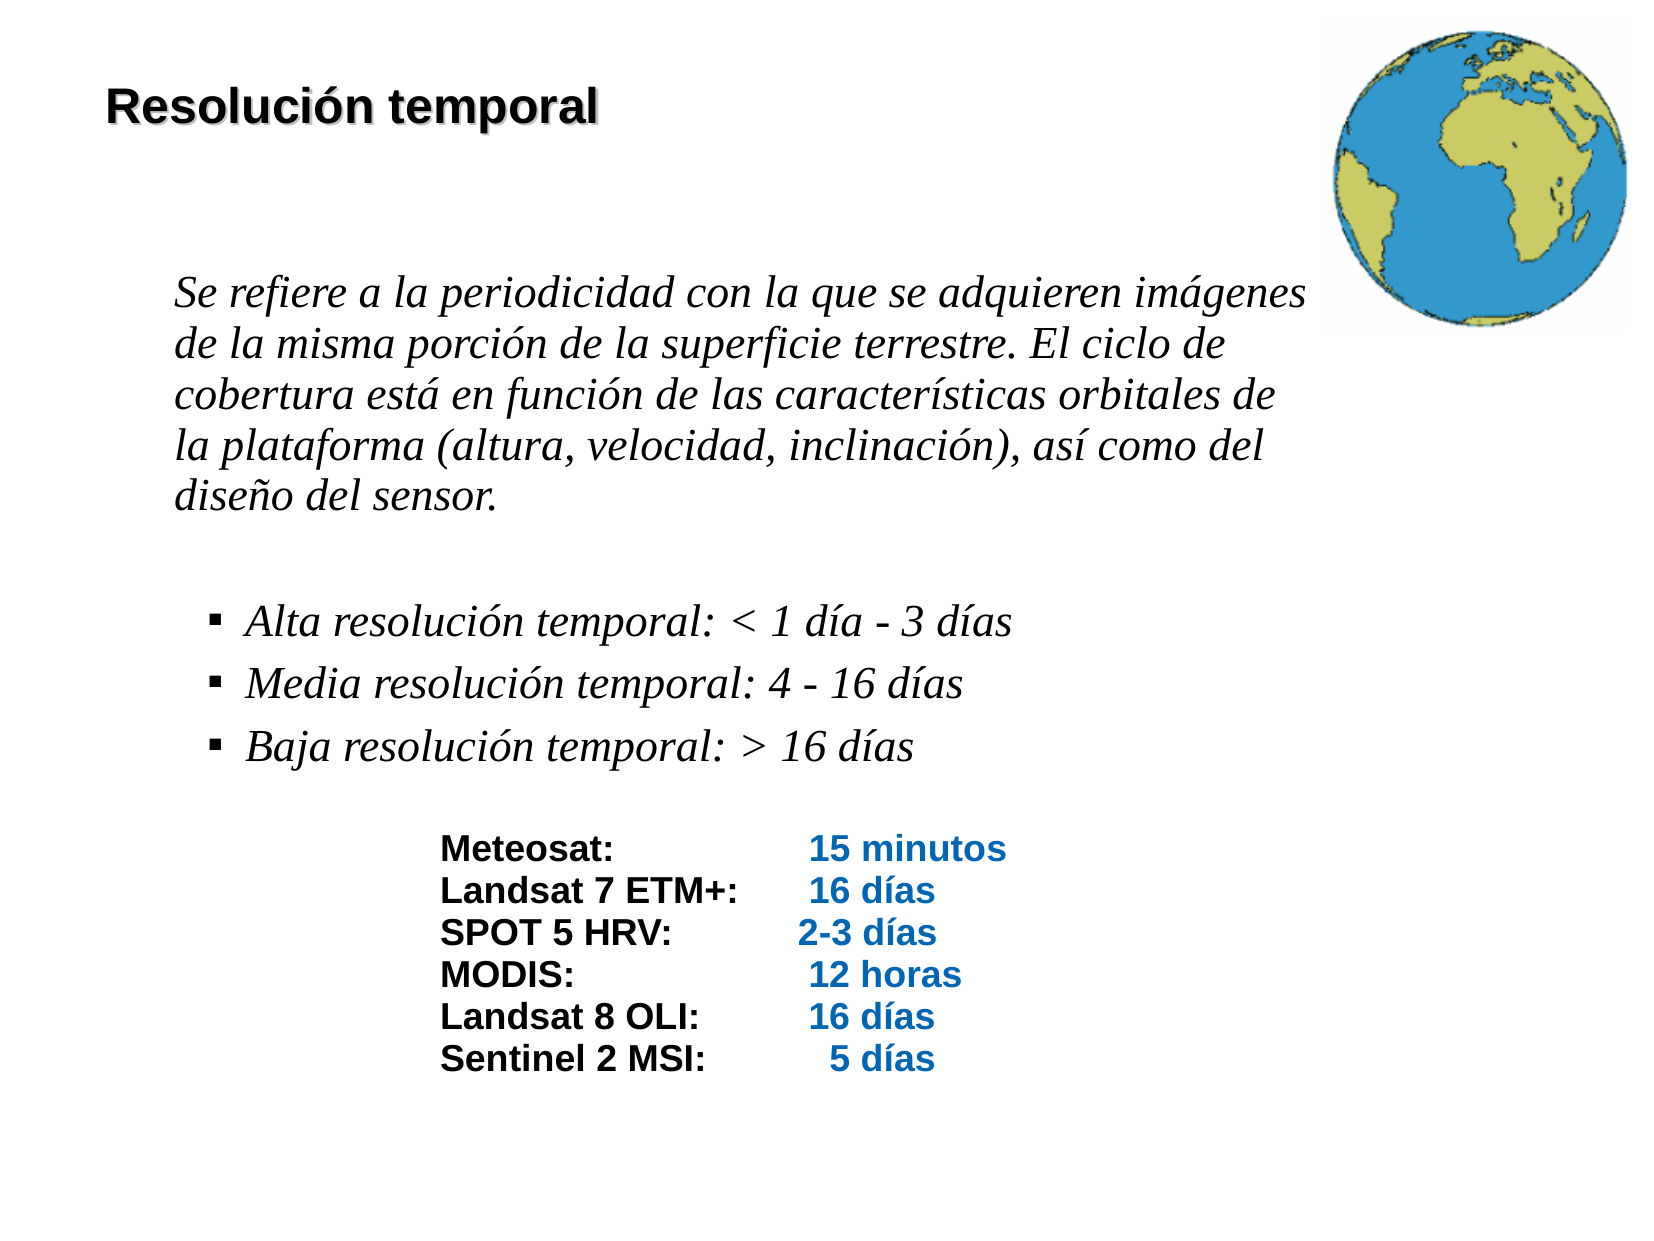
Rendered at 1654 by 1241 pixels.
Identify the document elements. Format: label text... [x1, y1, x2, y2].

text_box Resolución temporal [90, 70, 685, 151]
text_box Meteosat: 15 minutos Landsat 7 ETM+: 16 días SPOT 5 HRV: 2-3 días MODIS: 12 horas Landsat 8 OLI: 16 días Sentinel 2 MSI: 5 días [425, 819, 1365, 1099]
text_box Se refiere a la periodicidad con la que se adquieren imágenes de la misma porción de la superficie terrestre. El ciclo de cobertura está en función de las características orbitales de la plataforma (altura, velocidad, inclinación), así como del diseño del sensor. Alta resolución temporal: < 1 día - 3 días Media resolución temporal: 4 - 16 días Baja resolución temporal: > 16 días [159, 259, 1323, 804]
picture [1325, 17, 1630, 334]
